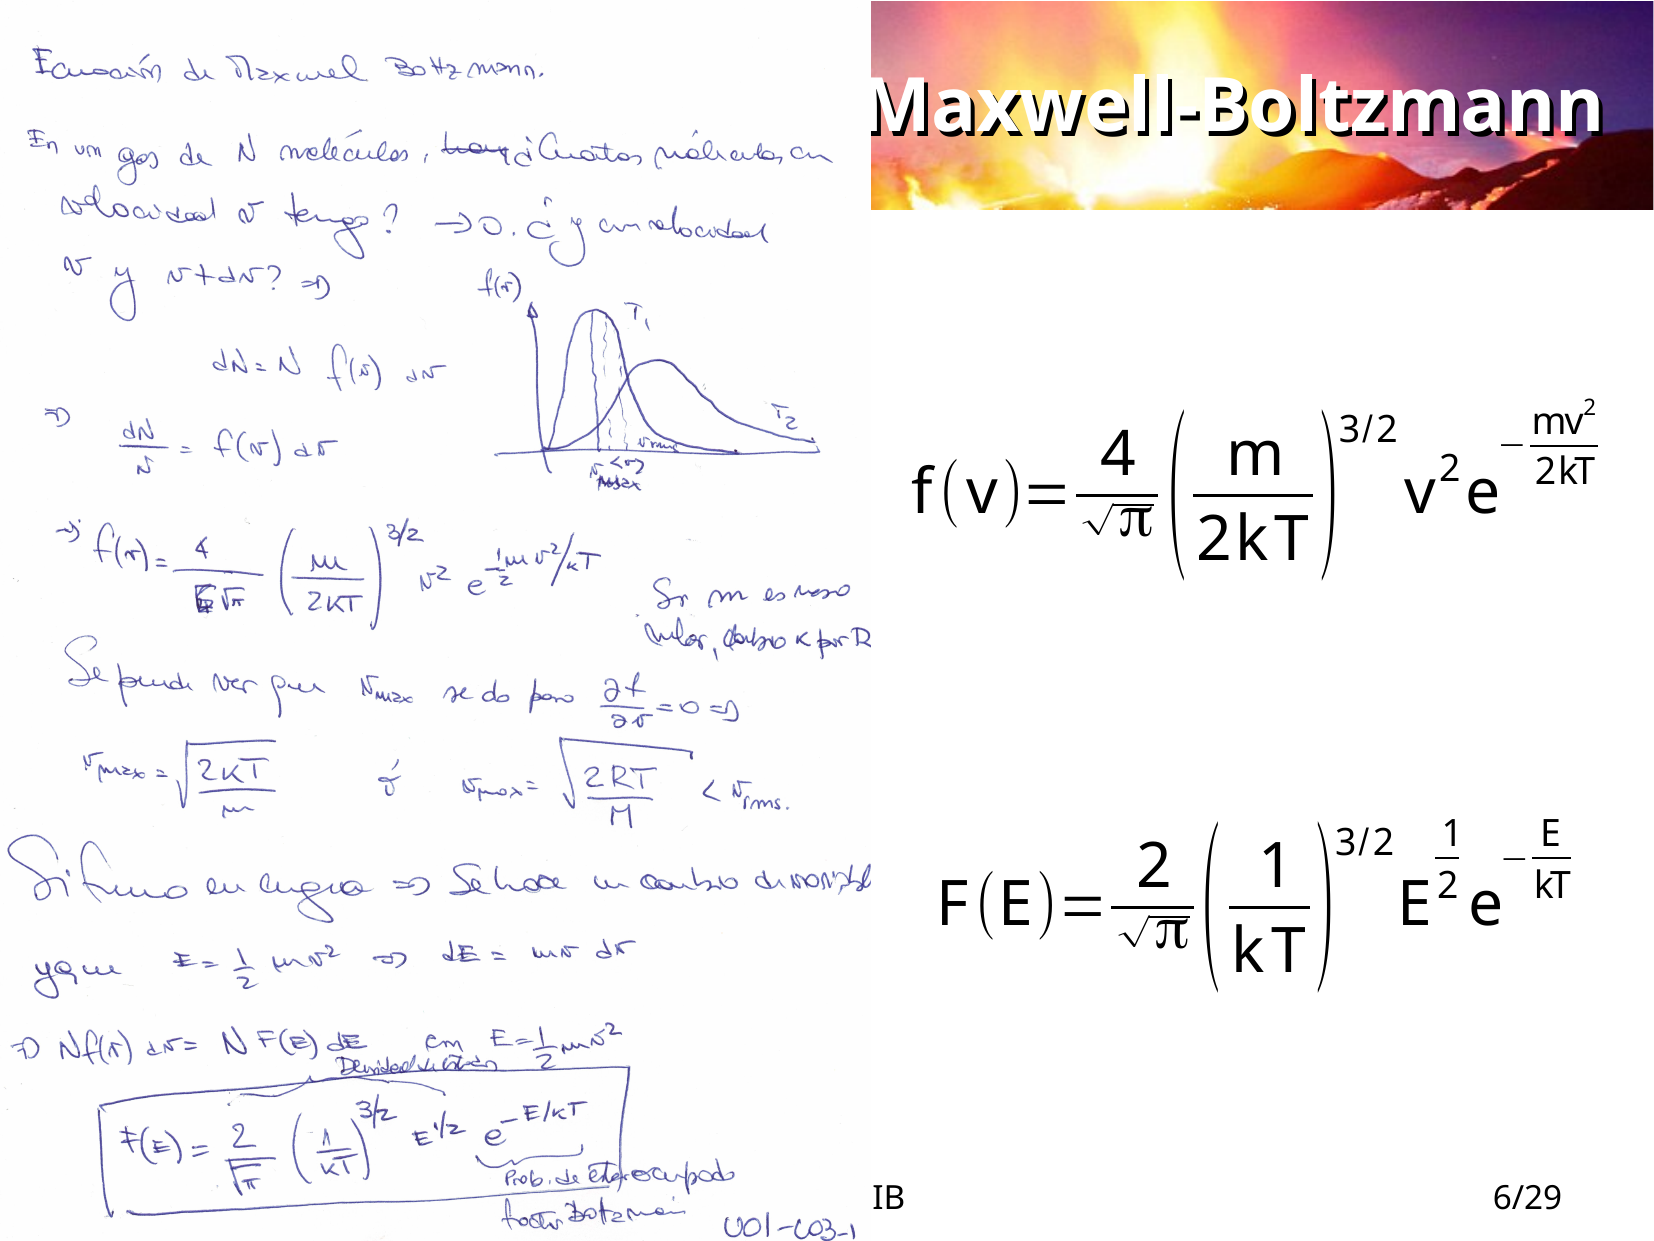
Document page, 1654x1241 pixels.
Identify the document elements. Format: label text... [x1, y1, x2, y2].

chart [930, 810, 1579, 998]
title Maxwell-Boltzmann [871, 15, 1606, 191]
chart [903, 393, 1606, 586]
picture [0, 0, 1654, 1241]
